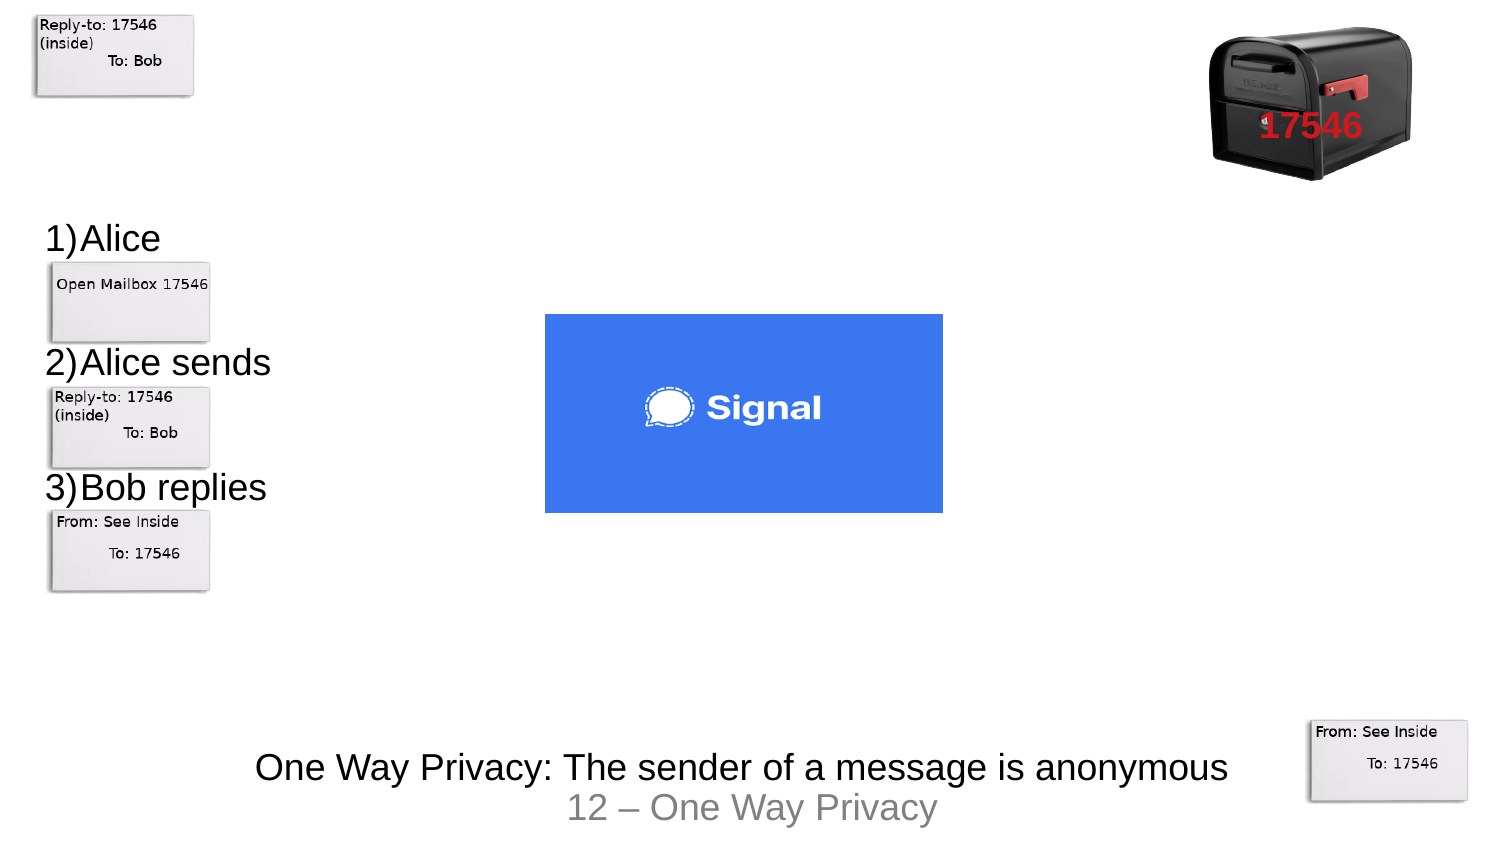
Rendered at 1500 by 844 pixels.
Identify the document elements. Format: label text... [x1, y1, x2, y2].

picture [545, 314, 943, 513]
picture [46, 261, 211, 345]
picture [31, 14, 195, 99]
text_box Alice Alice sends Bob replies [30, 209, 361, 516]
picture [1205, 0, 1416, 210]
picture [1305, 719, 1469, 804]
picture [46, 509, 211, 594]
picture [46, 386, 211, 471]
text_box One Way Privacy: The sender of a message is anonymous [240, 738, 1246, 838]
